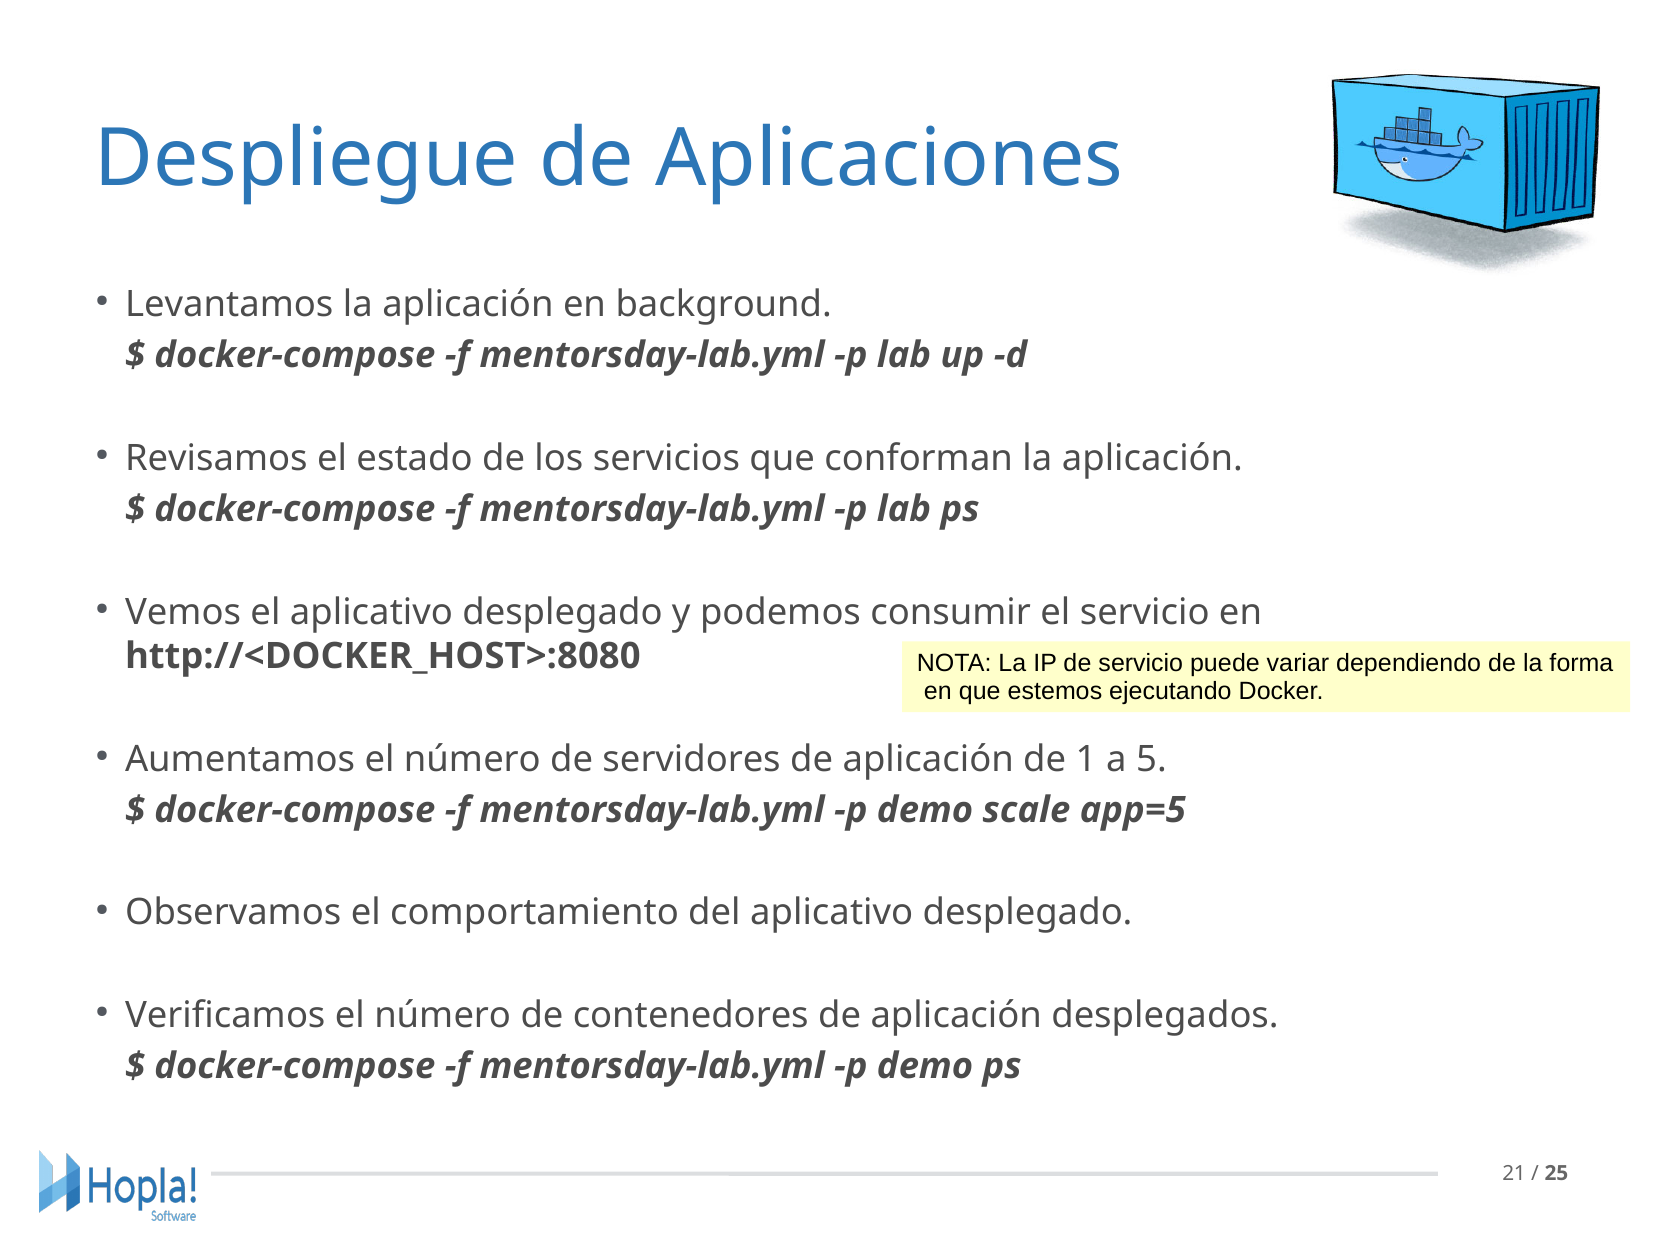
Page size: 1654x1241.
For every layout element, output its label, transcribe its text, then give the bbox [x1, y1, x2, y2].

picture [39, 1150, 196, 1221]
title Despliegue de Aplicaciones [82, 0, 1571, 340]
text_box NOTA: La IP de servicio puede variar dependiendo de la forma en que estemos ejecutando Docker. [902, 641, 1630, 713]
list Levantamos la aplicación en background. $ docker-compose -f mentorsday-lab.yml -p lab up -d Revisamos el estado de los servicios que conforman la aplicación. $ docker-compose -f mentorsday-lab.yml -p lab ps Vemos el aplicativo desplegado y podemos consumir el servicio en http://<DOCKER_HOST>:8080 Aumentamos el número de servidores de aplicación de 1 a 5. $ docker-compose -f mentorsday-lab.yml -p demo scale app=5 Observamos el comportamiento del aplicativo desplegado. Verificamos el número de contenedores de aplicación desplegados. $ docker-compose -f mentorsday-lab.yml -p demo ps [83, 268, 1601, 1107]
picture [1278, 3, 1651, 294]
